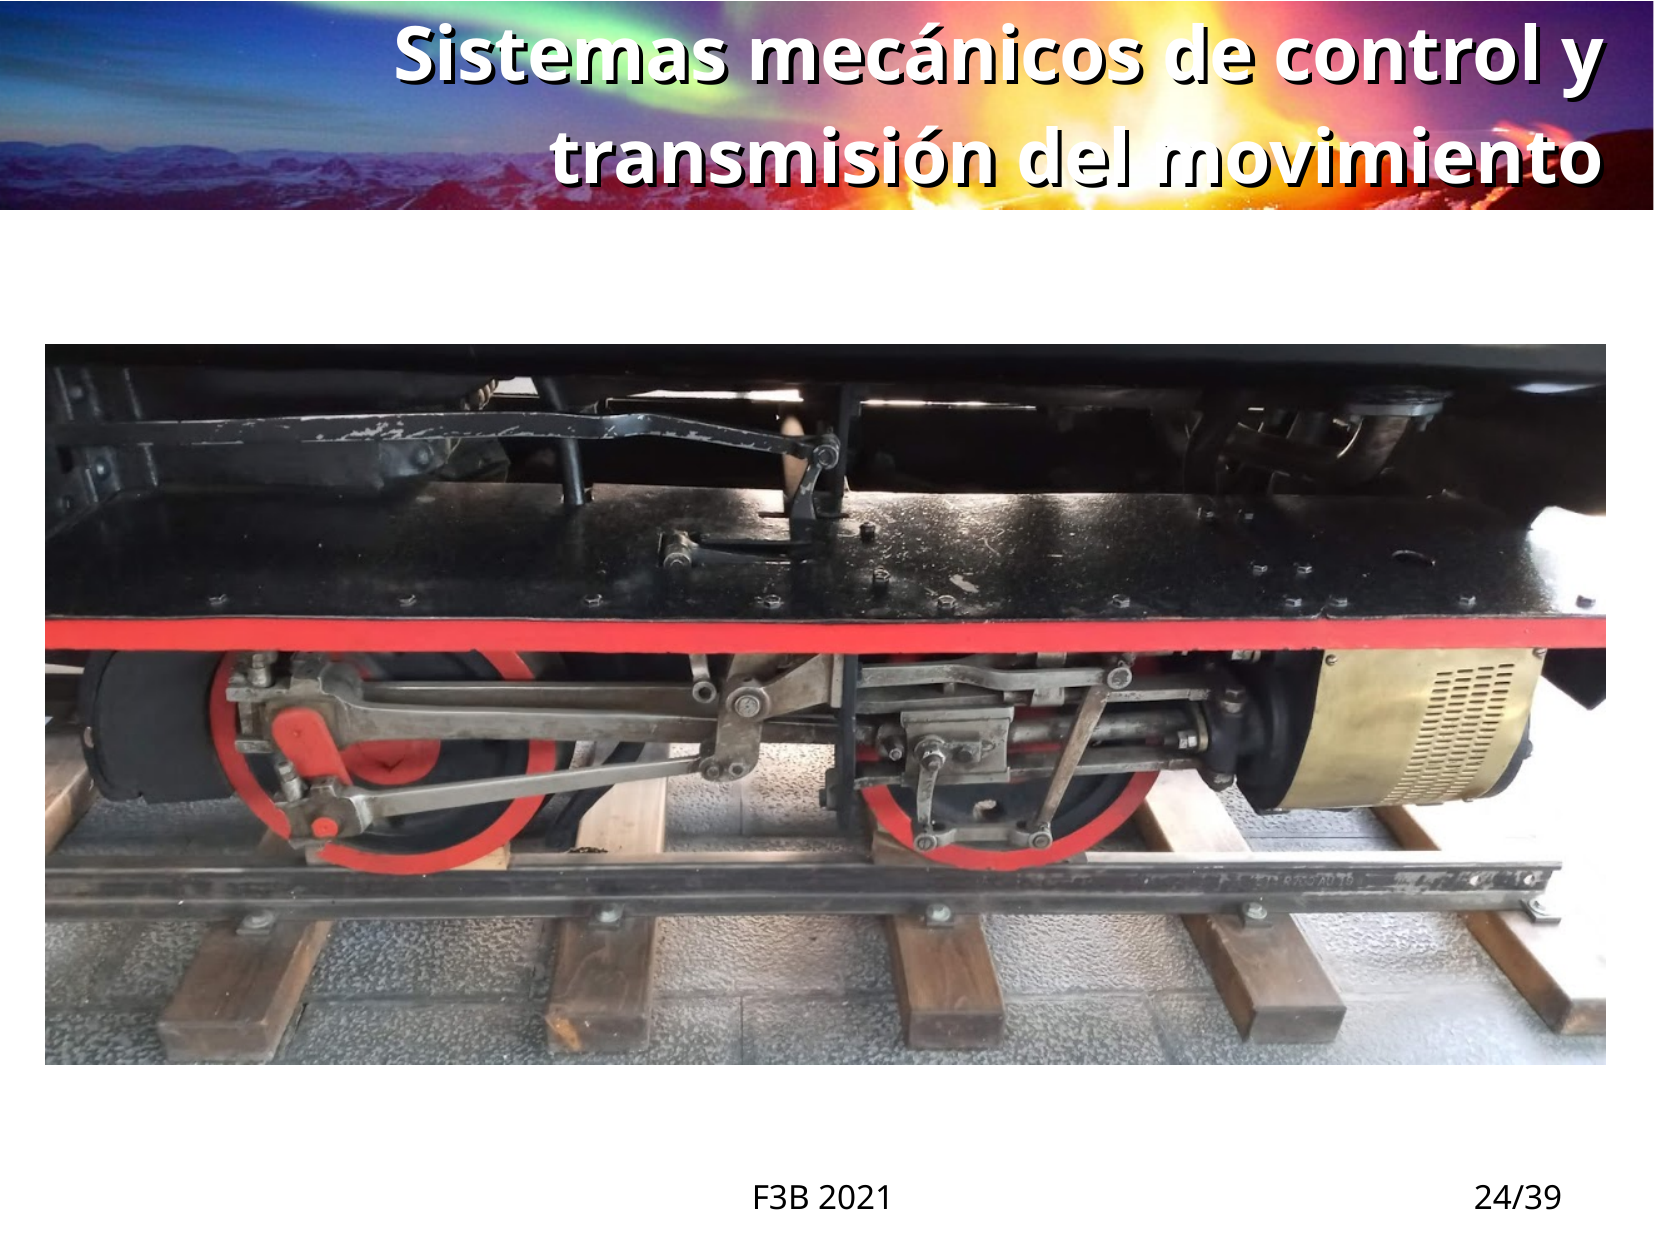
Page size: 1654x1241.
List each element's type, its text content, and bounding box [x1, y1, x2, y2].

title Sistemas mecánicos de control y transmisión del movimiento [45, 11, 1606, 195]
picture [0, 1, 1654, 210]
picture [45, 344, 1606, 1065]
